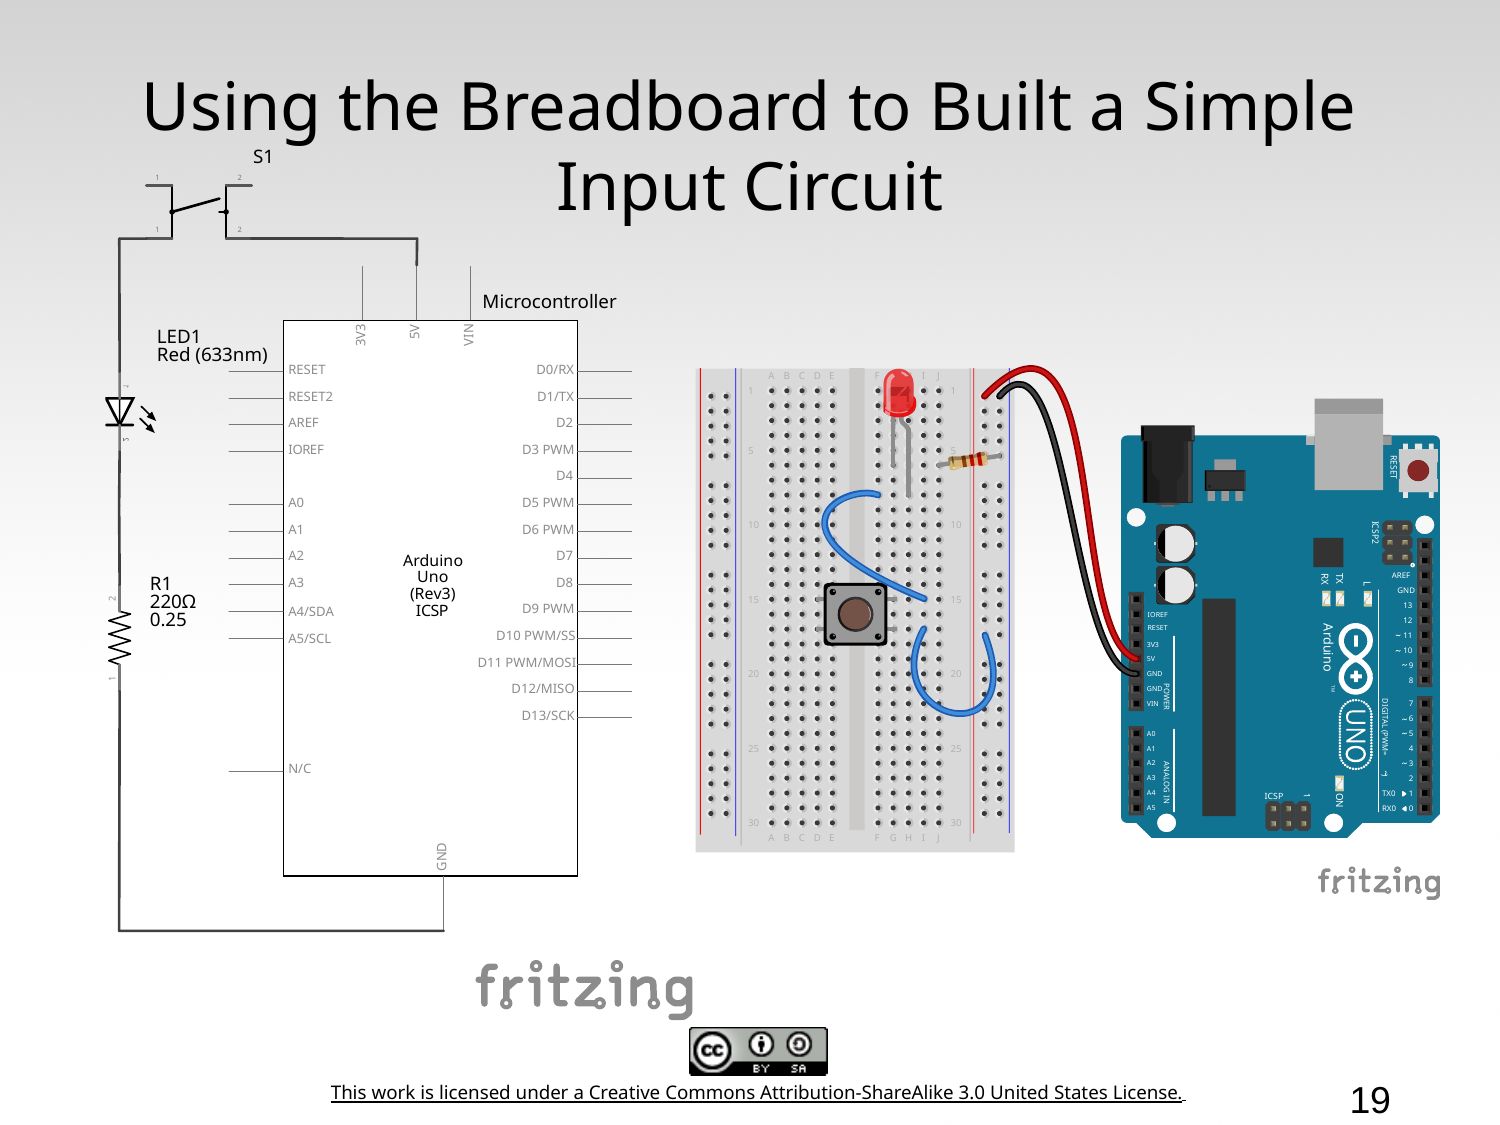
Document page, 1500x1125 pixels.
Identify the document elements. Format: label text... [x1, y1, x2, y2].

picture [0, 0, 1500, 1125]
title Using the Breadboard to Built a Simple Input Circuit [112, 49, 1388, 238]
